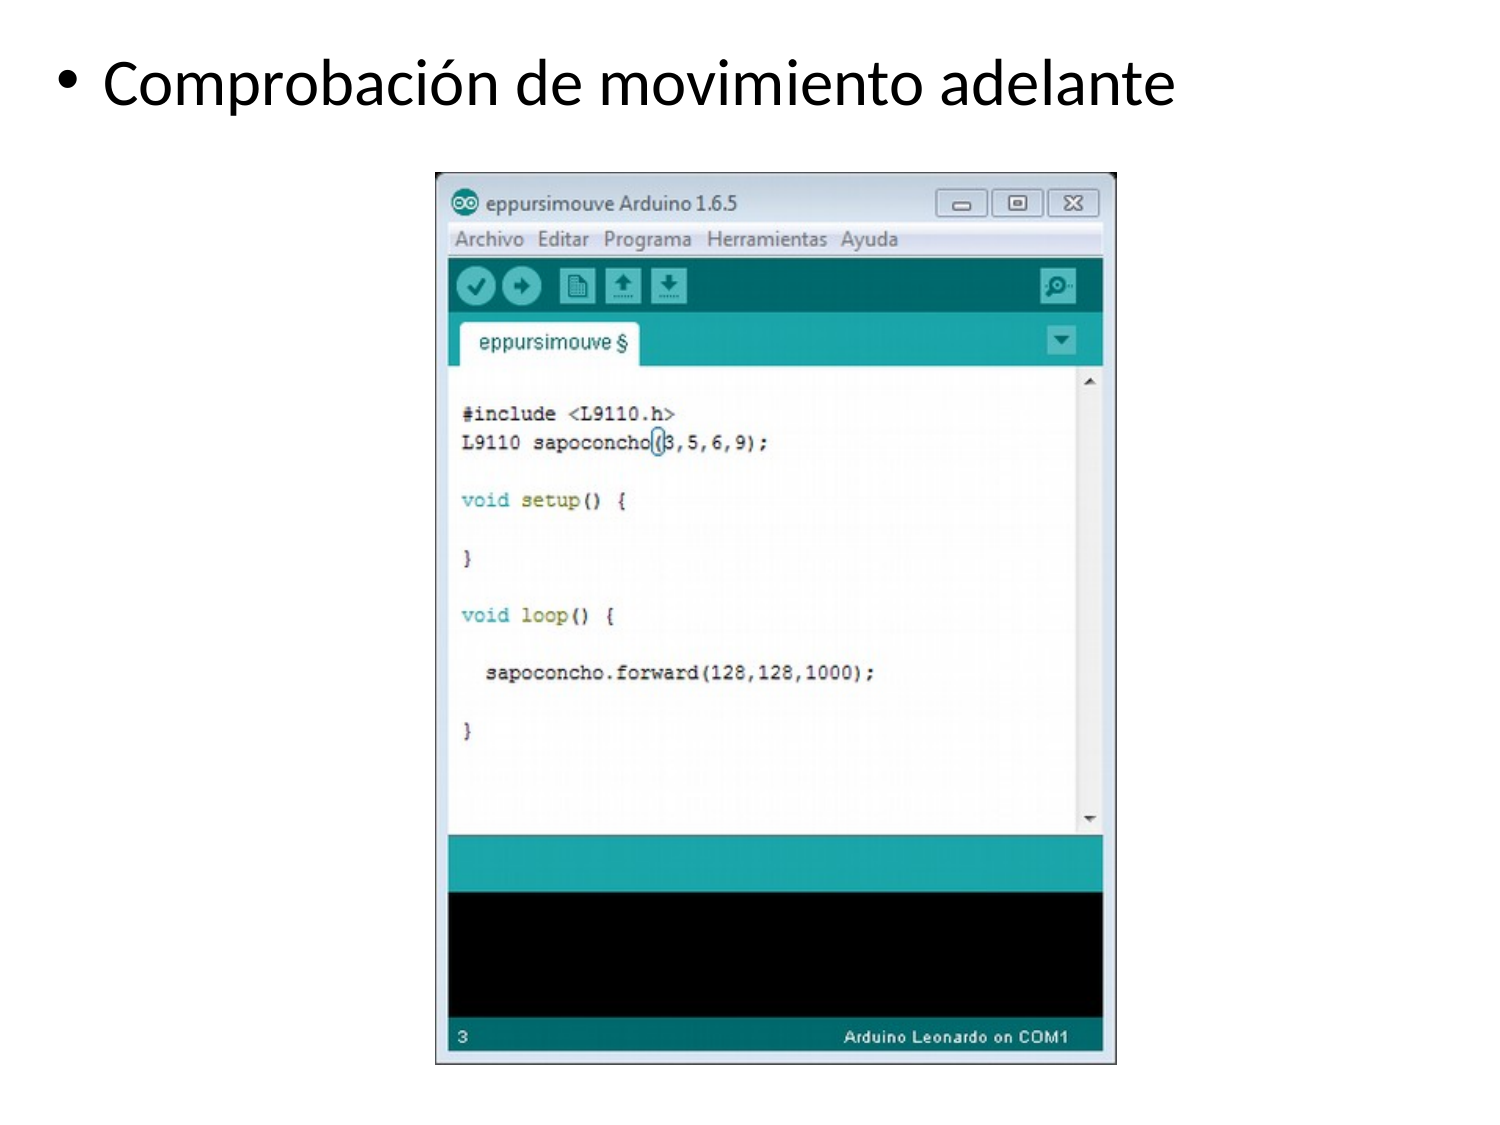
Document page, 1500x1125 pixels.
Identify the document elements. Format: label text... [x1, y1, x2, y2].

picture [435, 172, 1117, 1065]
text_box Comprobación de movimiento adelante [41, 30, 1424, 173]
